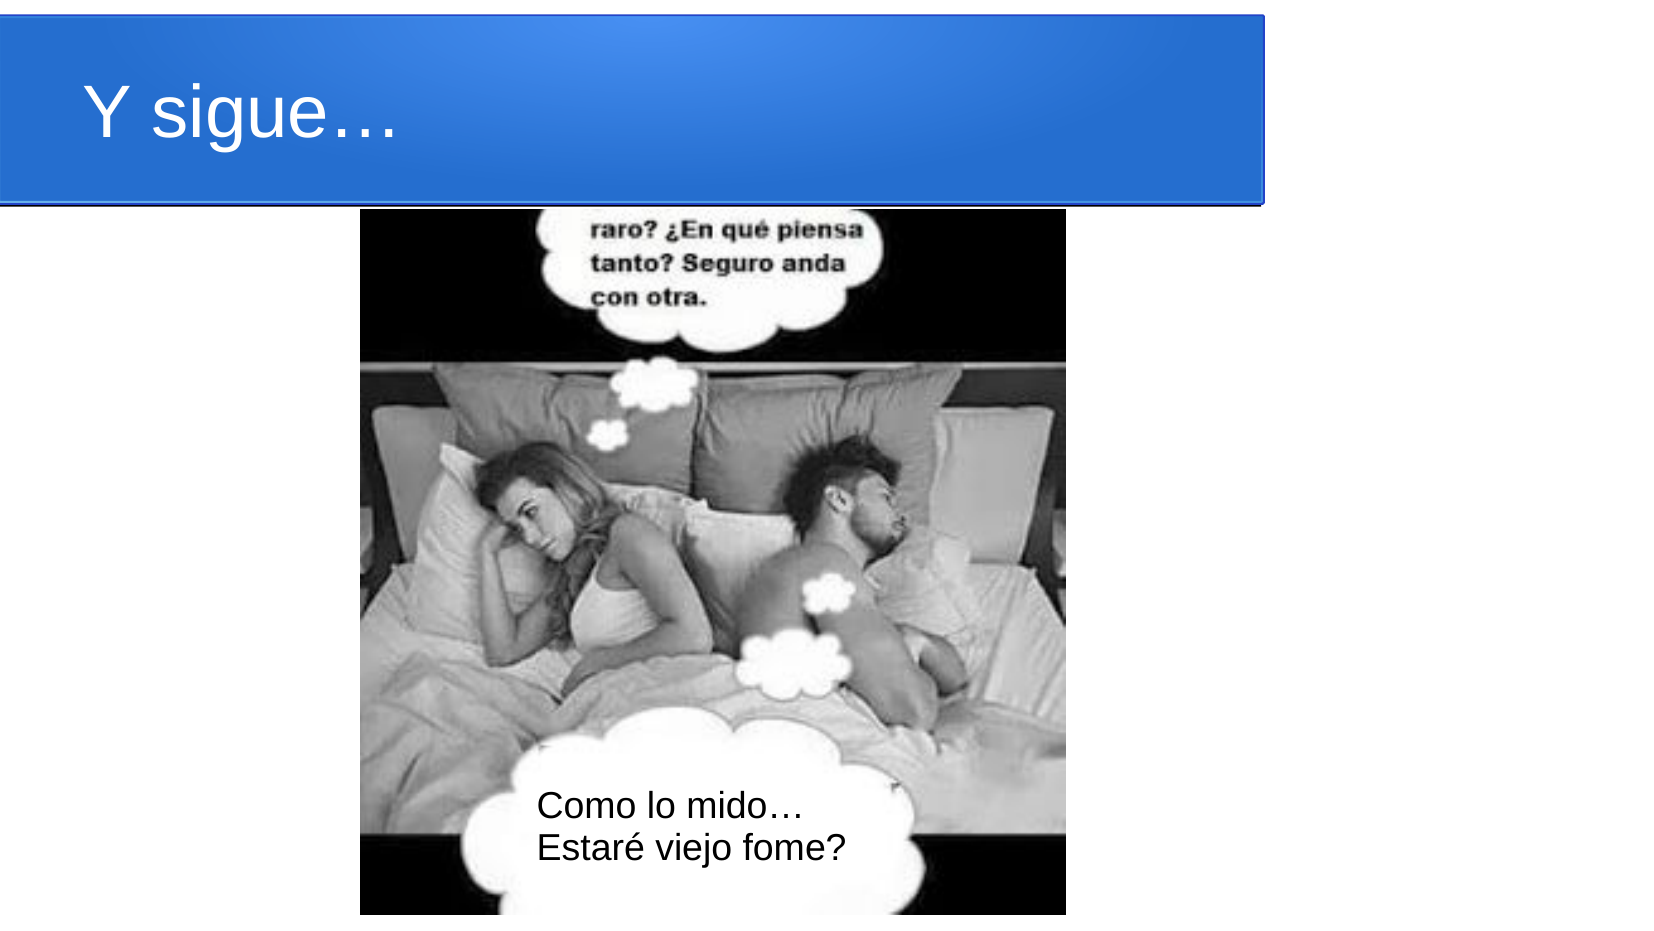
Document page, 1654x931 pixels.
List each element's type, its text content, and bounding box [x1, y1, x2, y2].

picture [360, 209, 1066, 916]
title Y sigue… [82, 35, 1235, 189]
text_box Como lo mido… Estaré viejo fome? [521, 776, 927, 882]
